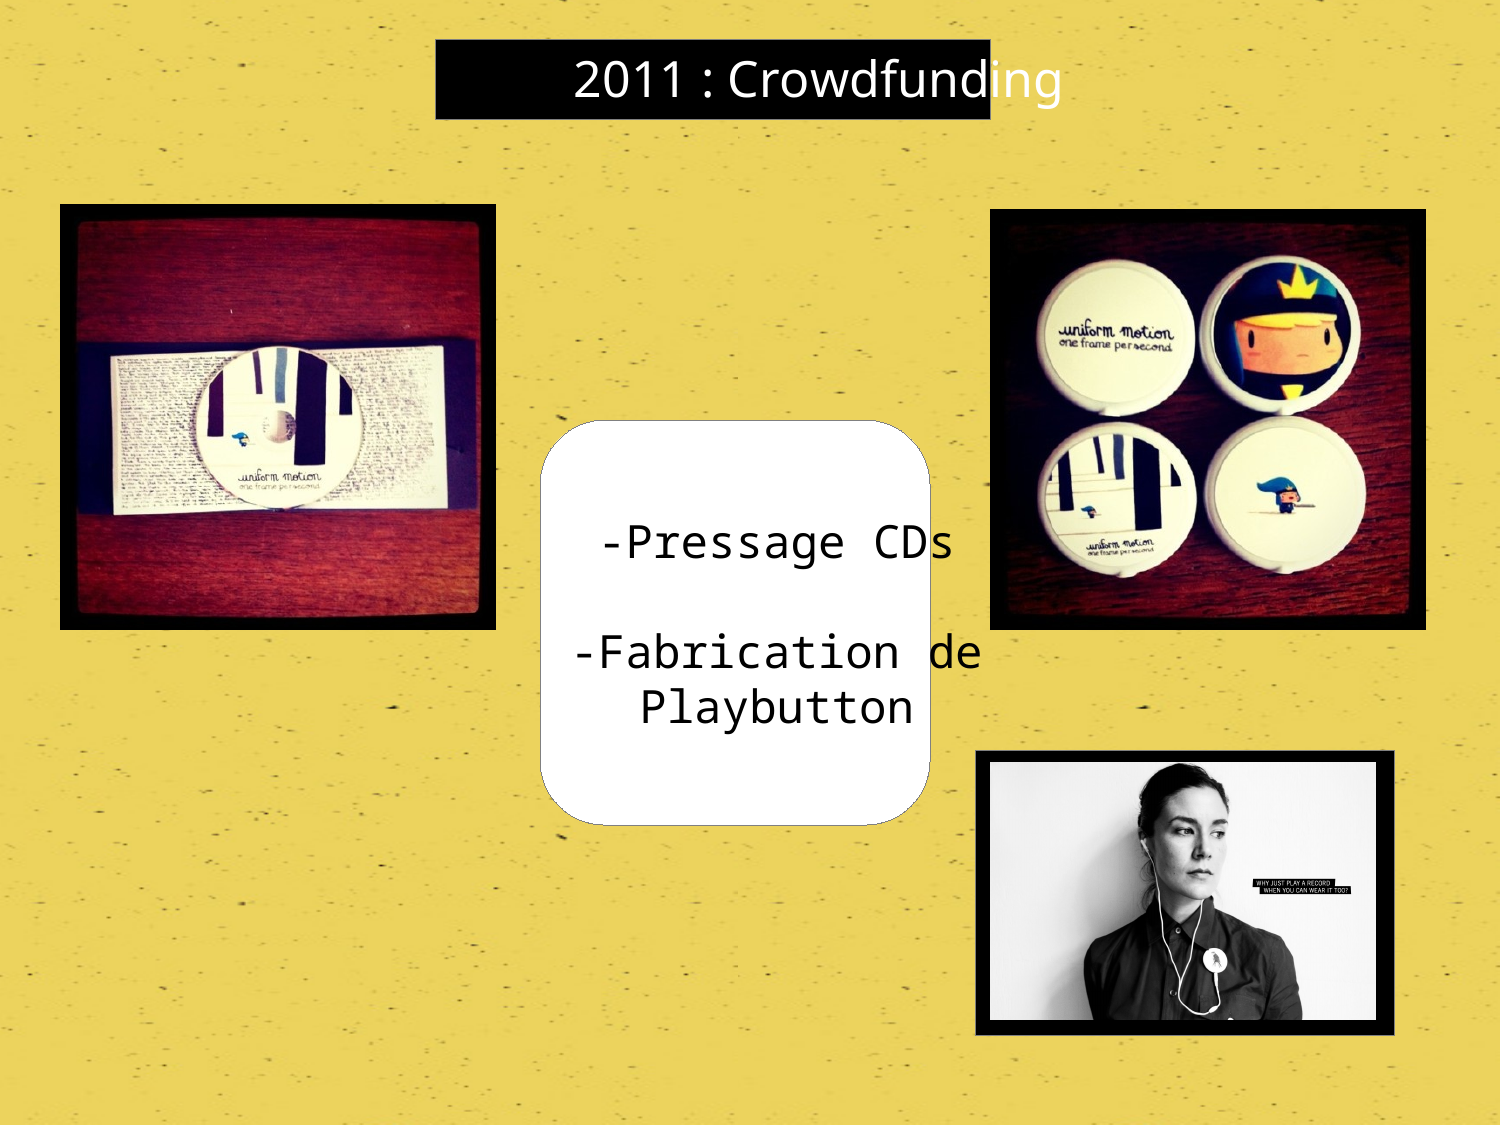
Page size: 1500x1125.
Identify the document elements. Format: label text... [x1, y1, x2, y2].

text_box -Pressage CDs -Fabrication de Playbutton [555, 450, 916, 841]
picture [0, 0, 1500, 1125]
text_box 2011 : Crowdfunding [559, 39, 1080, 116]
text_box [975, 750, 1395, 1036]
text_box [916, 530, 921, 553]
text_box [435, 39, 991, 120]
text_box [540, 420, 931, 802]
